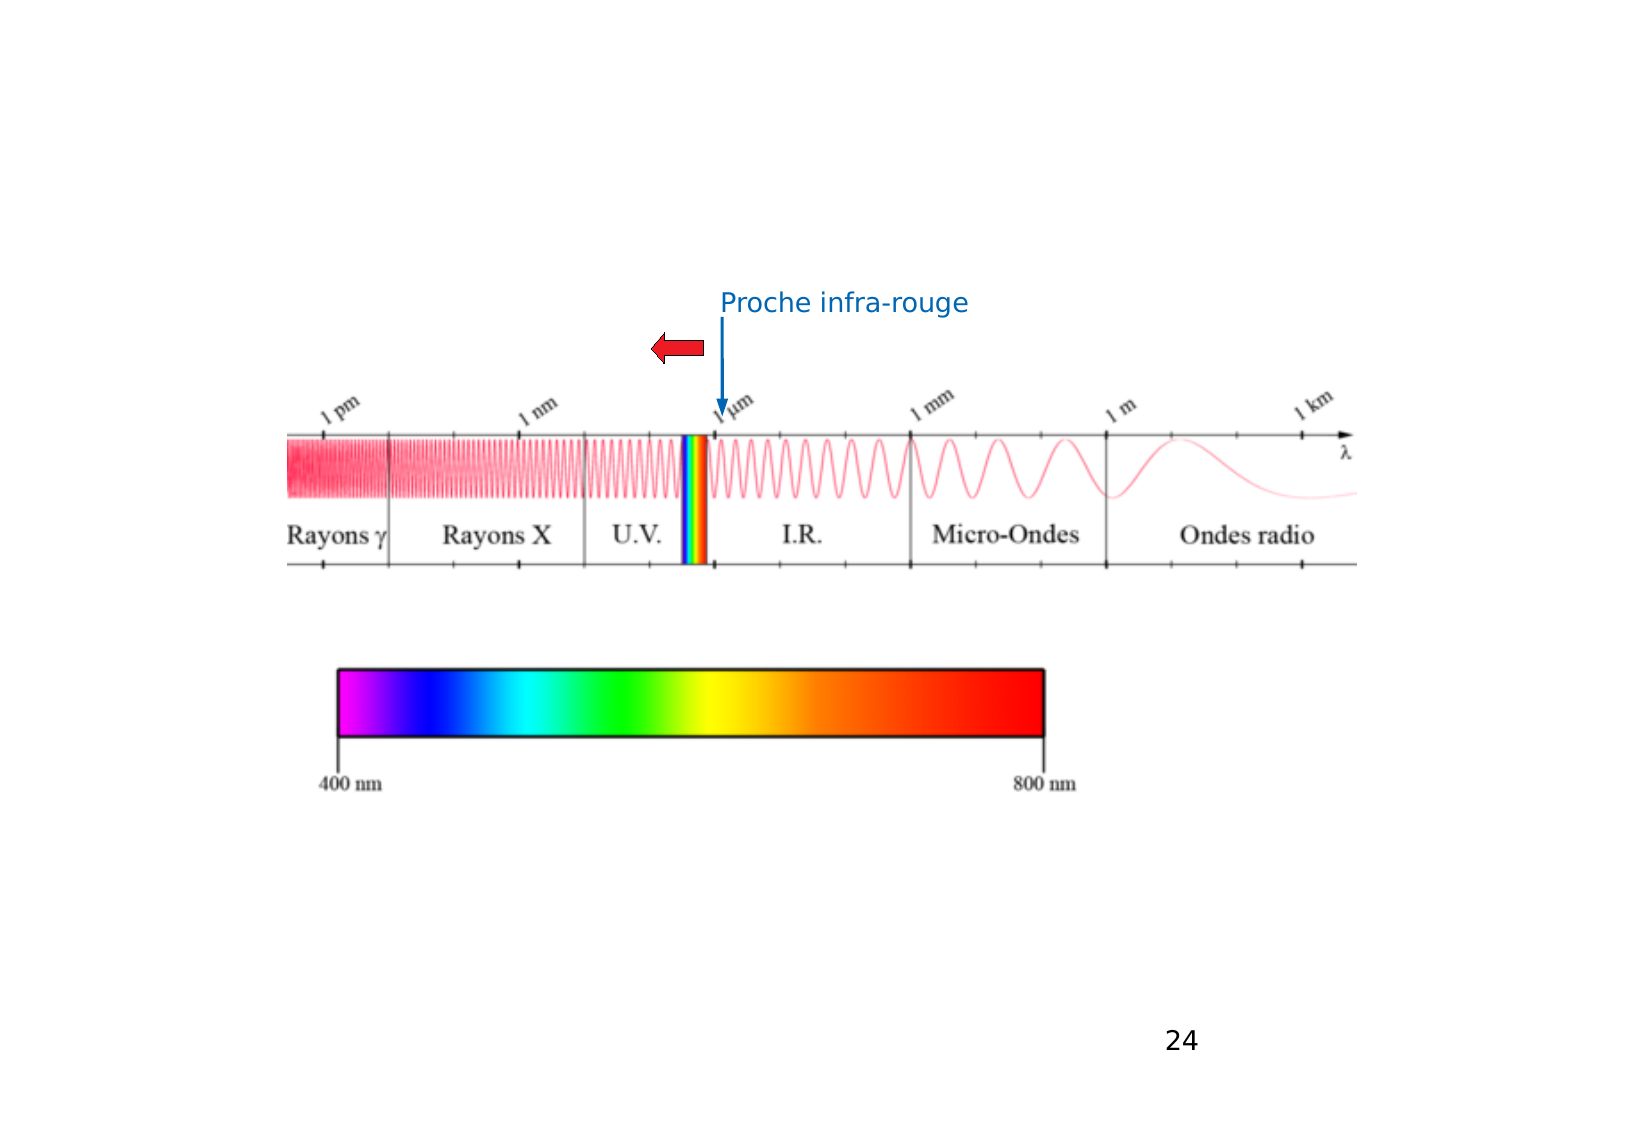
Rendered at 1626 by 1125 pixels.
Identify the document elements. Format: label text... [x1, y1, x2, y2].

text_box [1164, 1024, 1544, 1103]
text_box [651, 332, 704, 364]
text_box Proche infra-rouge [705, 280, 985, 327]
picture [287, 341, 1357, 877]
